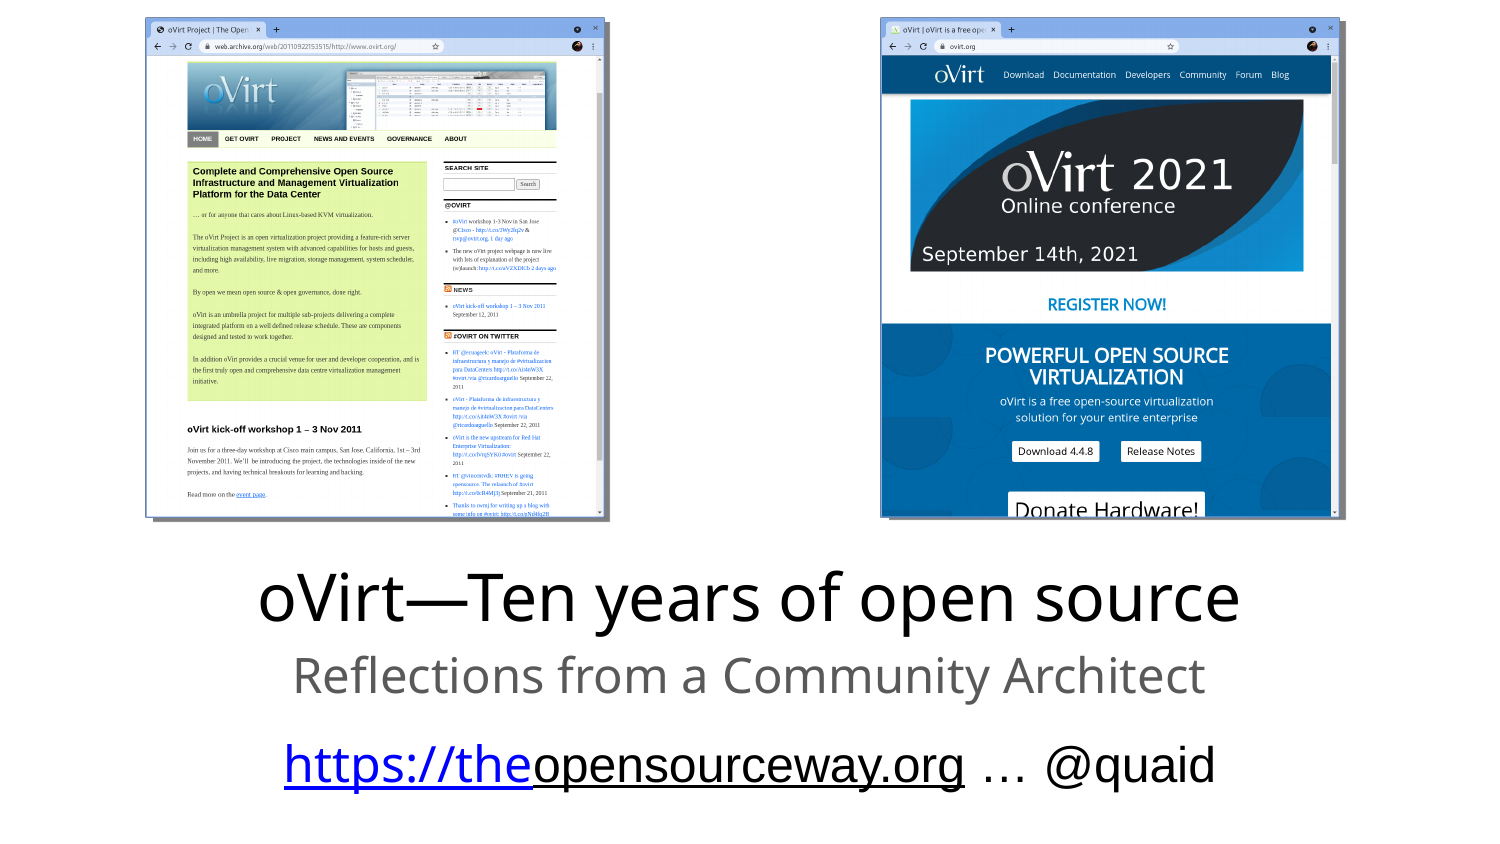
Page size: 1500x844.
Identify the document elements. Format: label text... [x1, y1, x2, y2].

text_box https://theopensourceway.org … @quaid [37, 717, 1463, 808]
picture [880, 17, 1340, 518]
text_box Reflections from a Community Architect [37, 650, 1463, 698]
text_box oVirt—Ten years of open source [37, 539, 1463, 650]
picture [145, 17, 605, 518]
